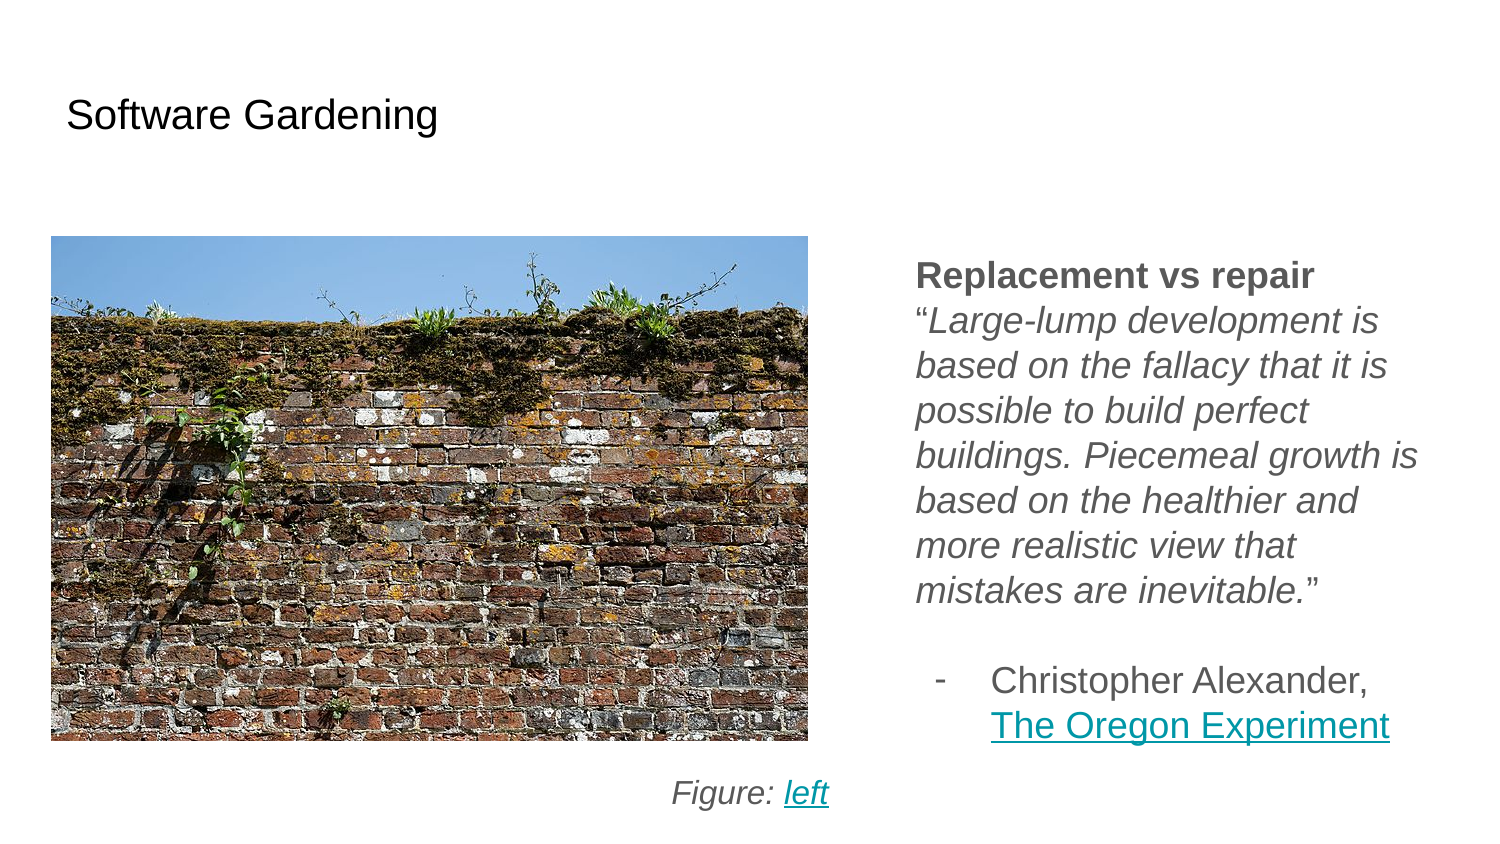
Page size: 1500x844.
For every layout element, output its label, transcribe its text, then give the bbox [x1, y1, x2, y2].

text_box Replacement vs repair “Large-lump development is based on the fallacy that it is possible to build perfect buildings. Piecemeal growth is based on the healthier and more realistic view that mistakes are inevitable.” Christopher Alexander, The Oregon Experiment [900, 236, 1449, 786]
text_box Software Gardening [51, 72, 1449, 199]
list Figure: left [97, 758, 1403, 823]
picture [51, 236, 808, 741]
